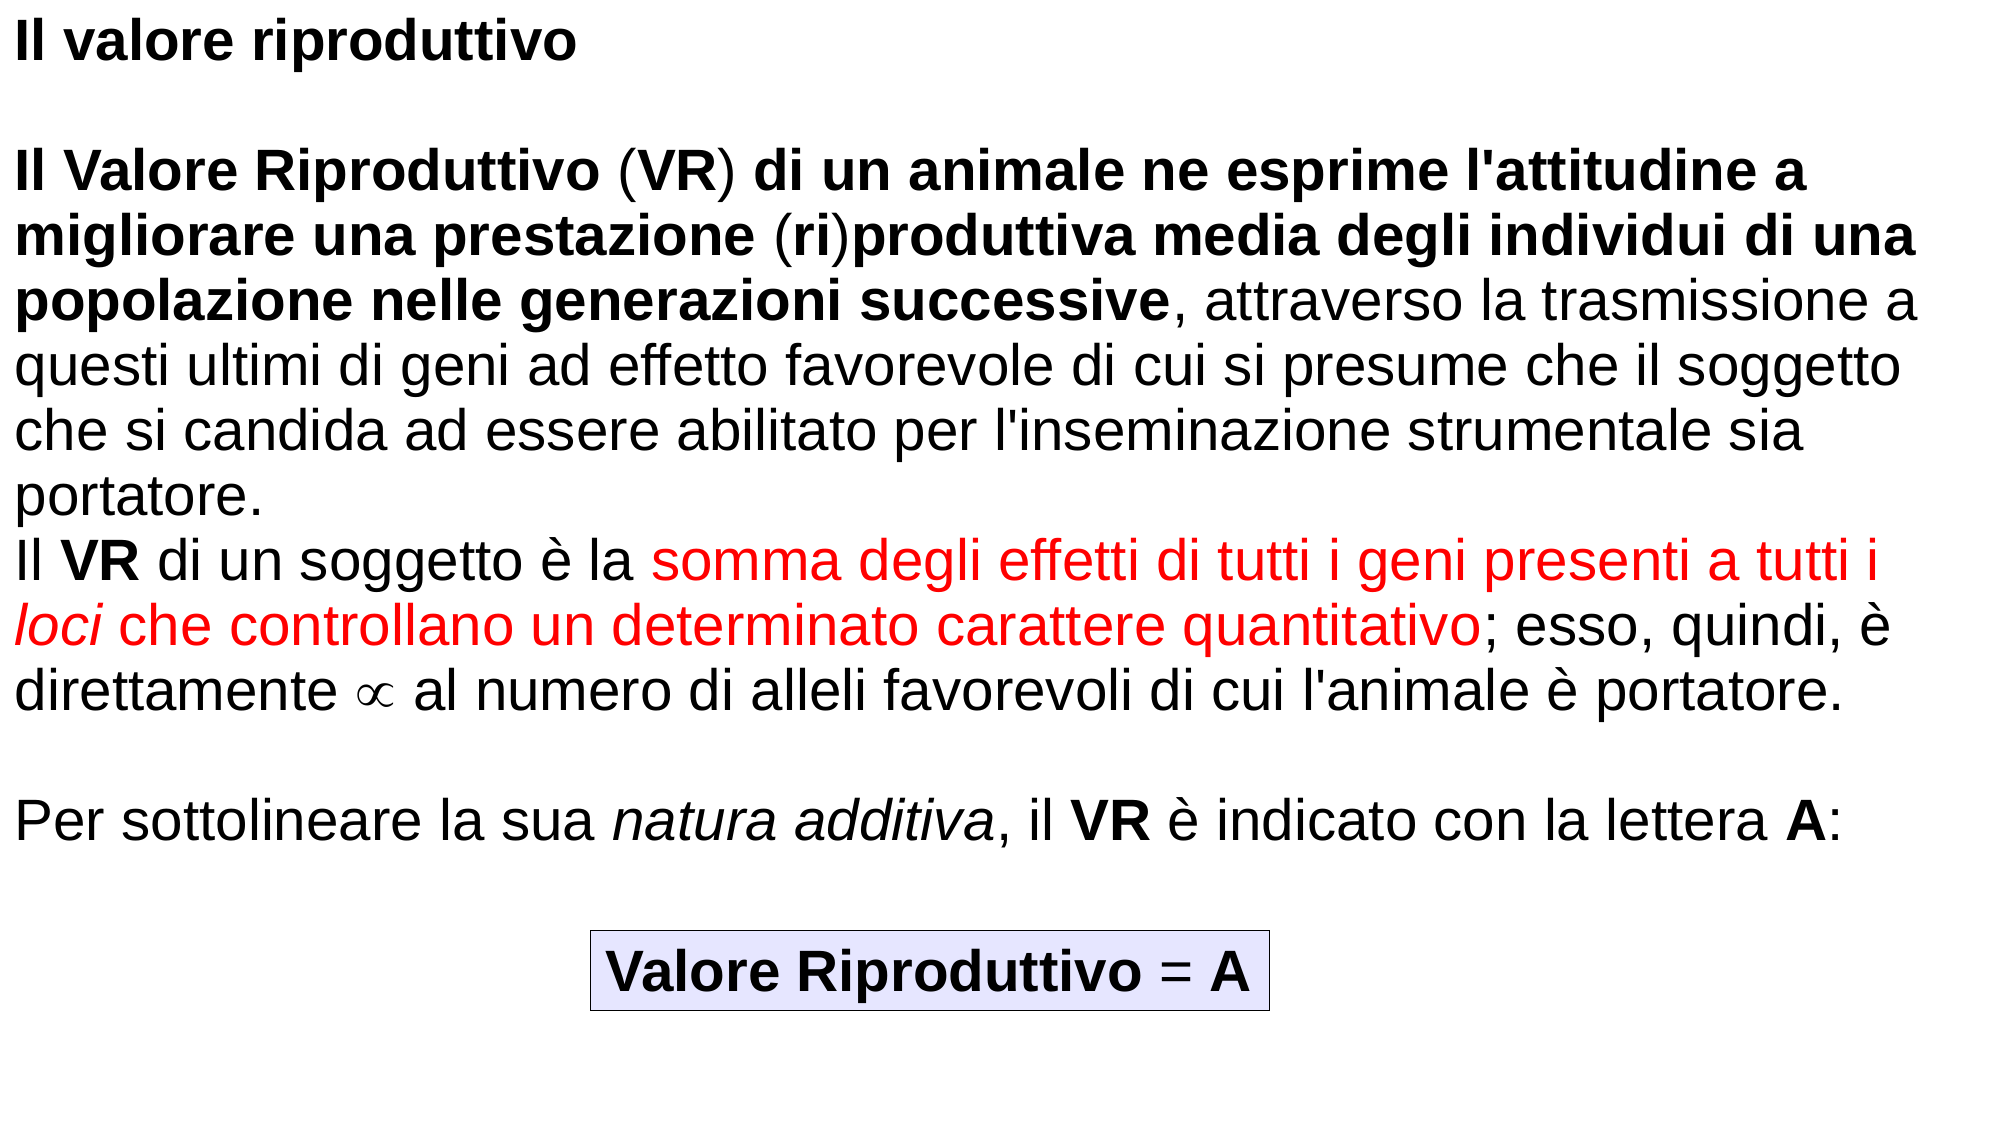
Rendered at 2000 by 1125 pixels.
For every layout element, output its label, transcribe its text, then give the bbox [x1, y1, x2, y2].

text_box Valore Riproduttivo = A [590, 930, 1270, 1011]
text_box Il valore riproduttivo Il Valore Riproduttivo (VR) di un animale ne esprime l'attitudine a migliorare una prestazione (ri)produttiva media degli individui di una popolazione nelle generazioni successive, attraverso la trasmissione a questi ultimi di geni ad effetto favorevole di cui si presume che il soggetto che si candida ad essere abilitato per l'inseminazione strumentale sia portatore. Il VR di un soggetto è la somma degli effetti di tutti i geni presenti a tutti i loci che controllano un determinato carattere quantitativo; esso, quindi, è direttamente ∝ al numero di alleli favorevoli di cui l'animale è portatore. Per sottolineare la sua natura additiva, il VR è indicato con la lettera A: [0, 0, 1979, 926]
